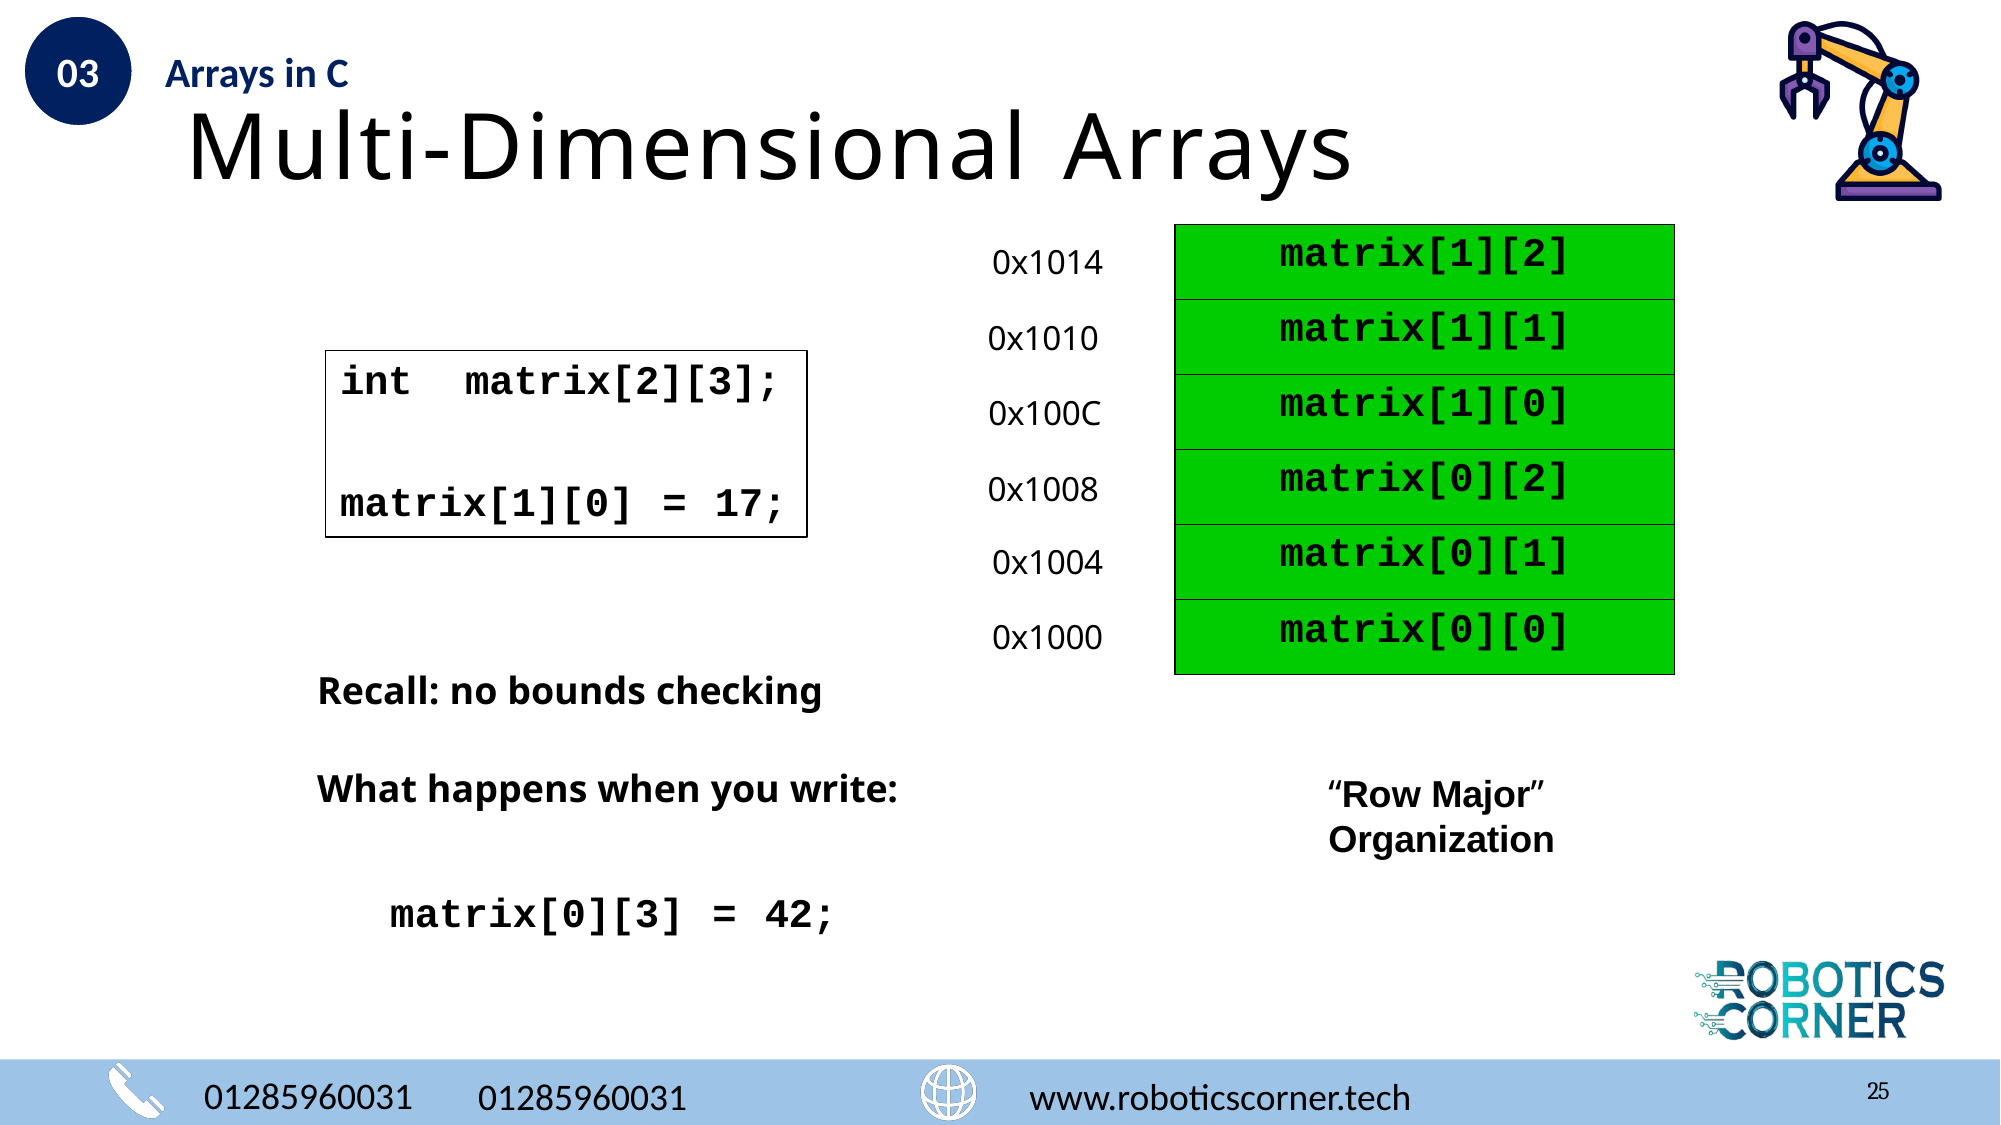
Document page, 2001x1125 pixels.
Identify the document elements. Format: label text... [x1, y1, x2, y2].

table_cell matrix[1][0] [1176, 375, 1674, 449]
text_box 0x1014 [989, 238, 1127, 282]
title Multi-Dimensional Arrays [183, 29, 1471, 253]
table_cell matrix[0][2] [1176, 450, 1674, 524]
text_box What happens when you write: [315, 762, 908, 811]
picture [915, 1059, 981, 1125]
text_box 0x100C [986, 389, 1155, 433]
text_box Arrays in C [150, 38, 622, 103]
picture [103, 1057, 170, 1124]
text_box “Row Major” Organization [1326, 767, 1560, 860]
text_box 0x1010 [985, 314, 1152, 358]
table_cell matrix[0][0] [1176, 600, 1674, 674]
table_header matrix[1][2] [1176, 225, 1674, 299]
text_box int matrix[2][3]; matrix[1][0] = 17; [340, 350, 793, 526]
picture [1771, 21, 1950, 201]
text_box matrix[0][3] = 42; [388, 883, 843, 936]
table_cell matrix[1][1] [1176, 300, 1674, 374]
text_box 0x1004 0x1000 Recall: no bounds checking [314, 539, 1142, 712]
text_box 0x1008 [985, 465, 1152, 508]
text_box 03 [22, 14, 134, 128]
table_cell matrix[0][1] [1176, 525, 1674, 599]
picture [1680, 859, 1953, 1059]
